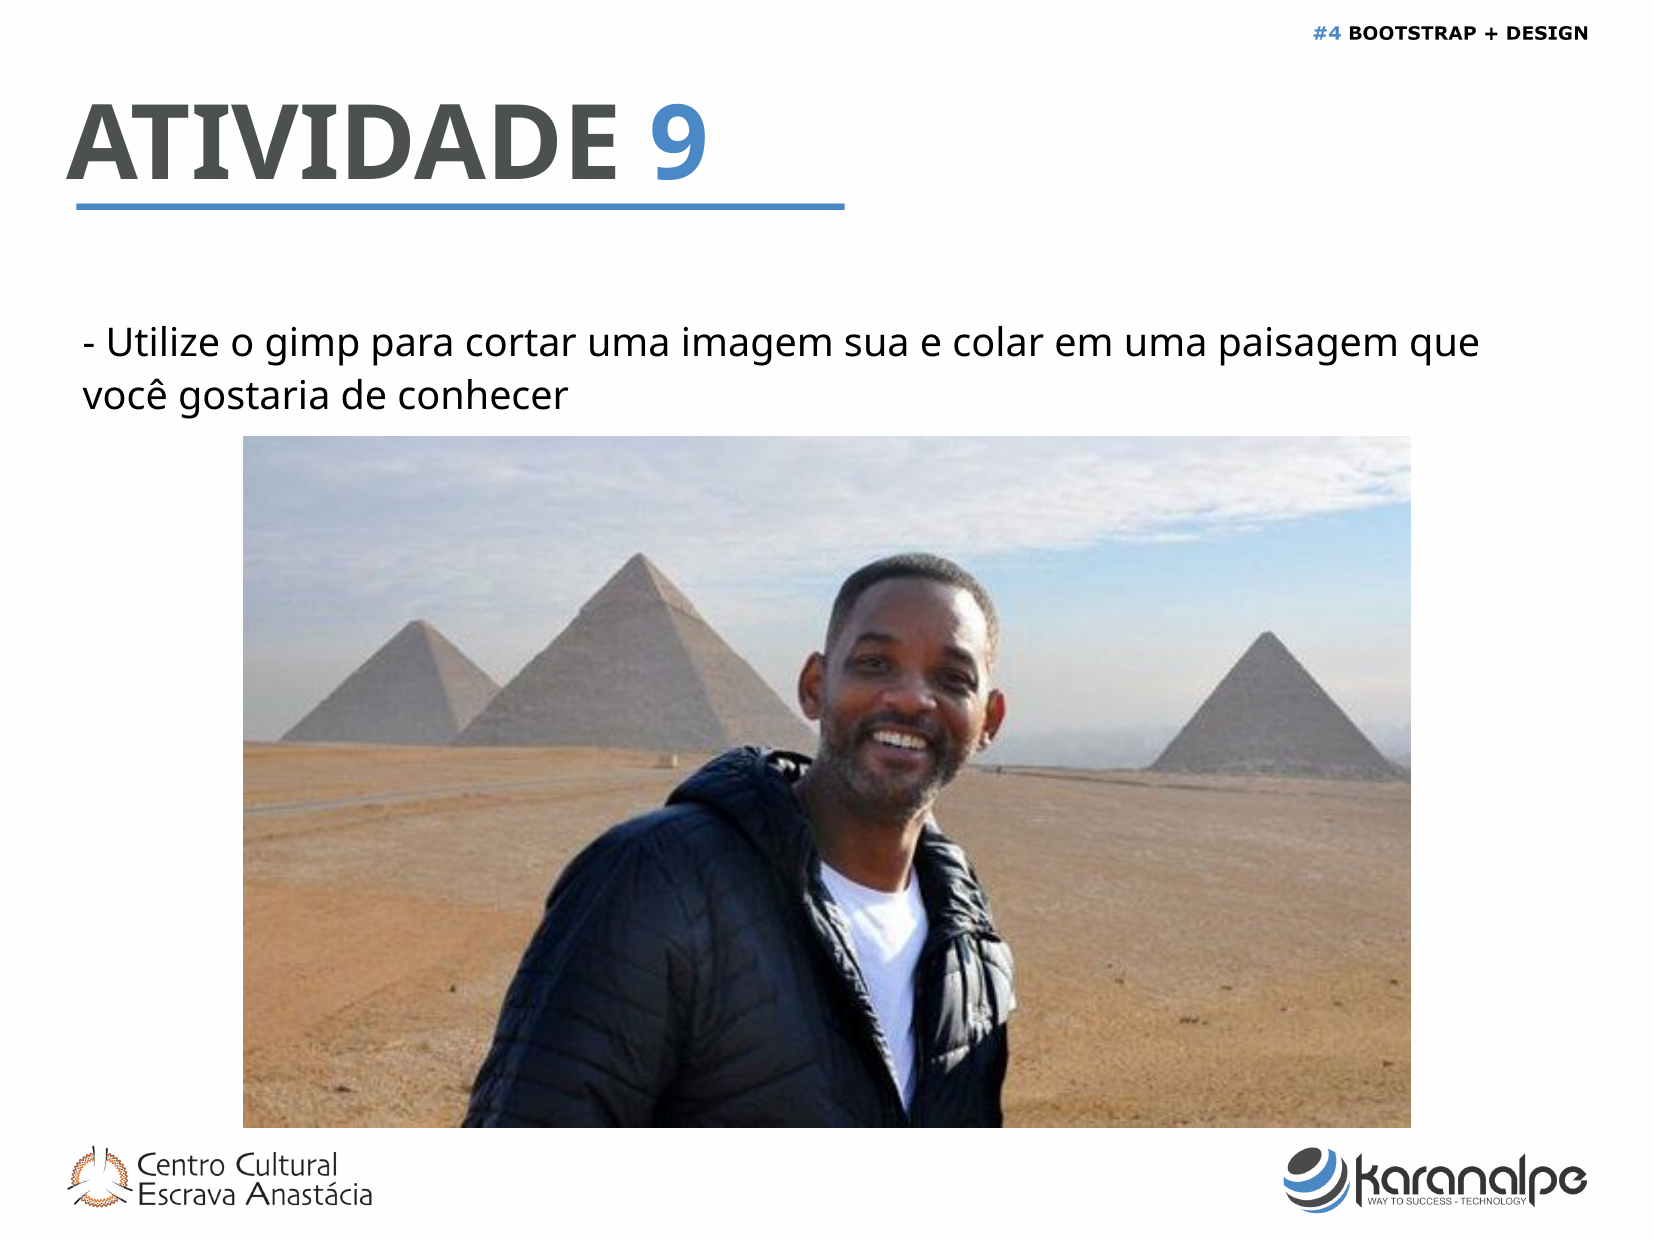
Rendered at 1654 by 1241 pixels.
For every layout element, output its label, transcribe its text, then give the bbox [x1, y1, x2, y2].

title ATIVIDADE 9 [66, 35, 1555, 243]
picture [0, 0, 1654, 1241]
list - Utilize o gimp para cortar uma imagem sua e colar em uma paisagem que você gostaria de conhecer [82, 313, 1571, 497]
